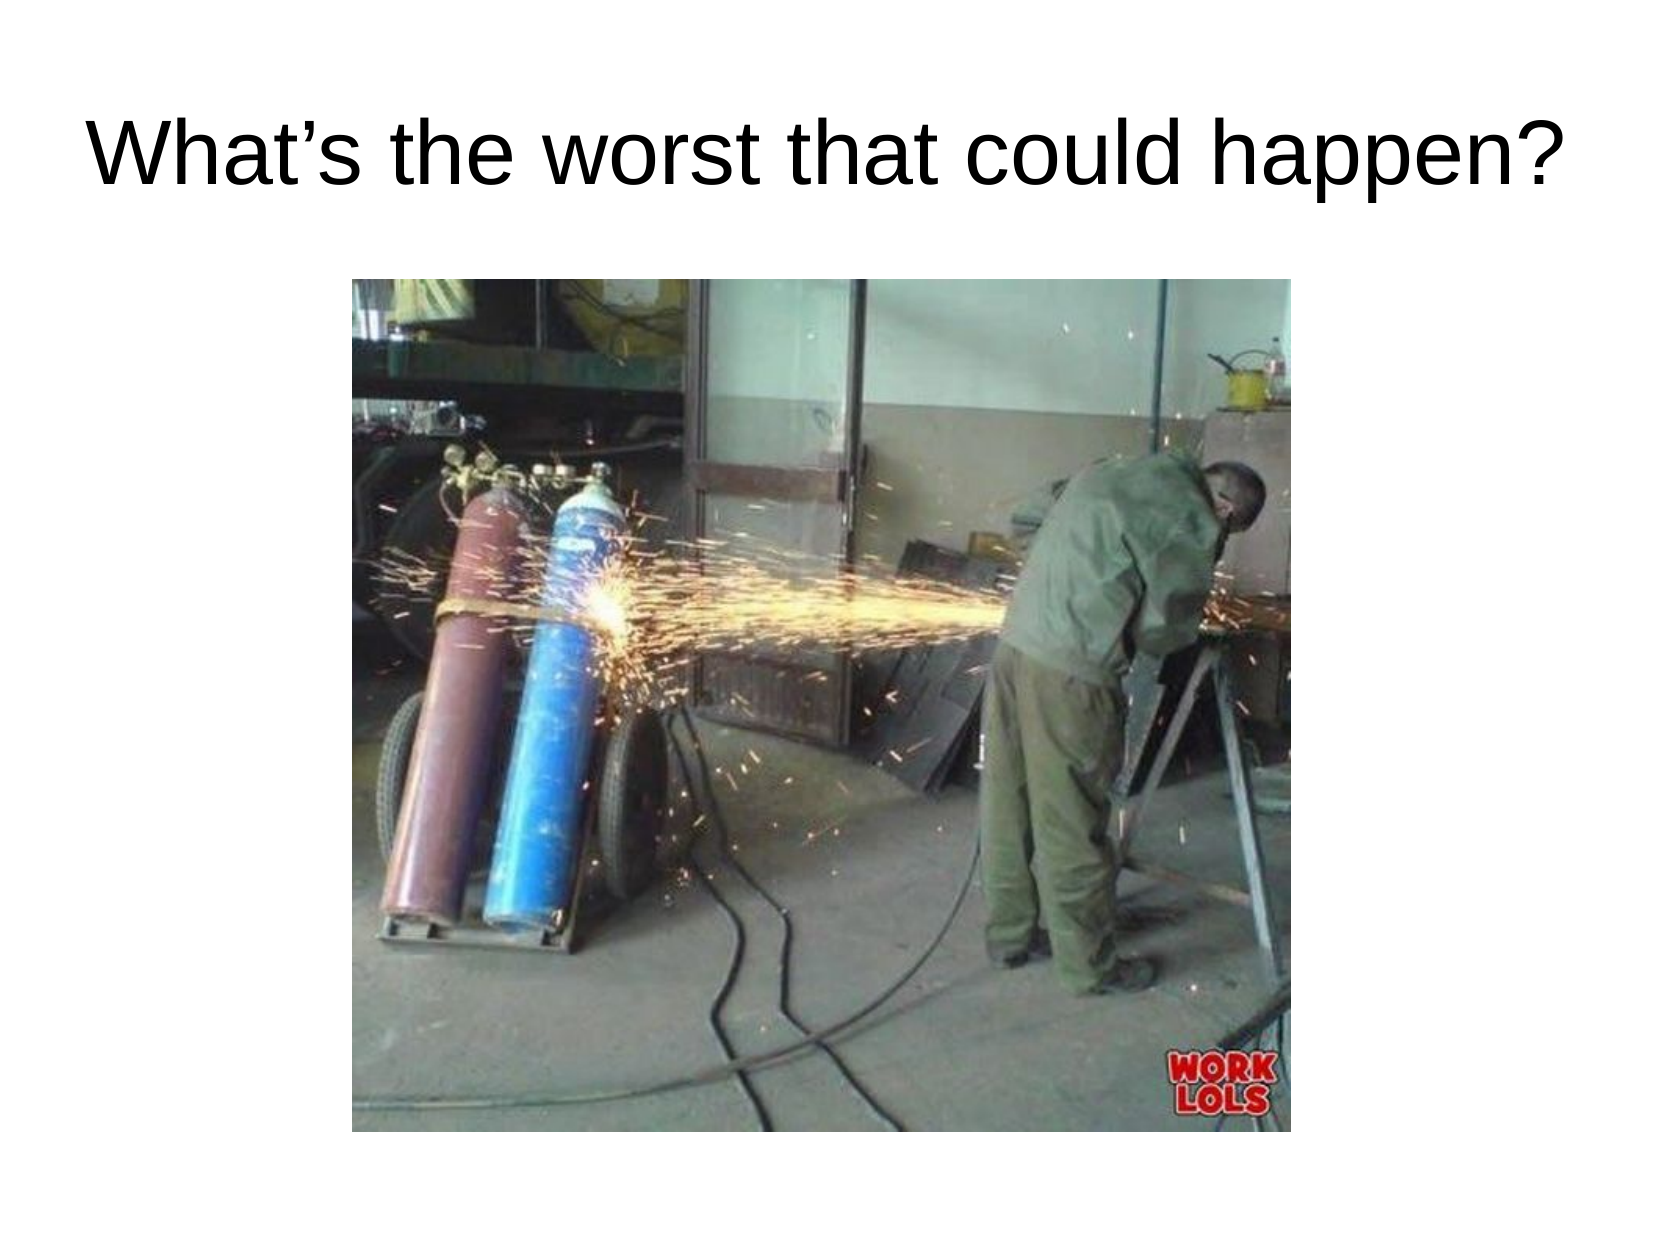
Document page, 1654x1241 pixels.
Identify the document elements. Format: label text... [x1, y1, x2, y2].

title What’s the worst that could happen? [82, 49, 1571, 257]
picture [352, 279, 1291, 1132]
